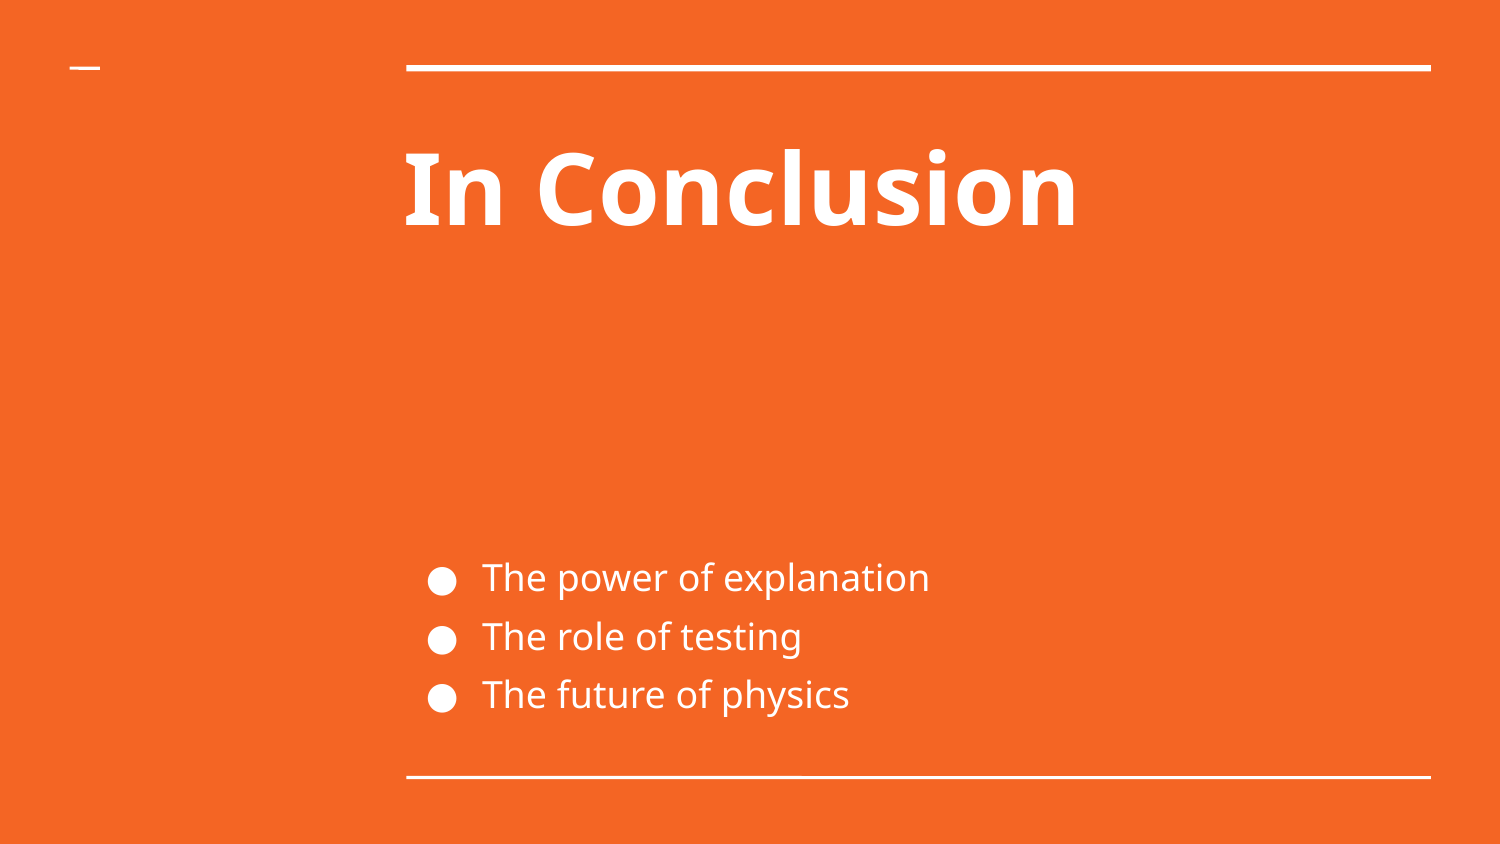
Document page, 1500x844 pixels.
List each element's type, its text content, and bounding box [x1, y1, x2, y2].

title In Conclusion [389, 103, 1428, 357]
subtitle The power of explanation The role of testing The future of physics [392, 260, 1431, 735]
